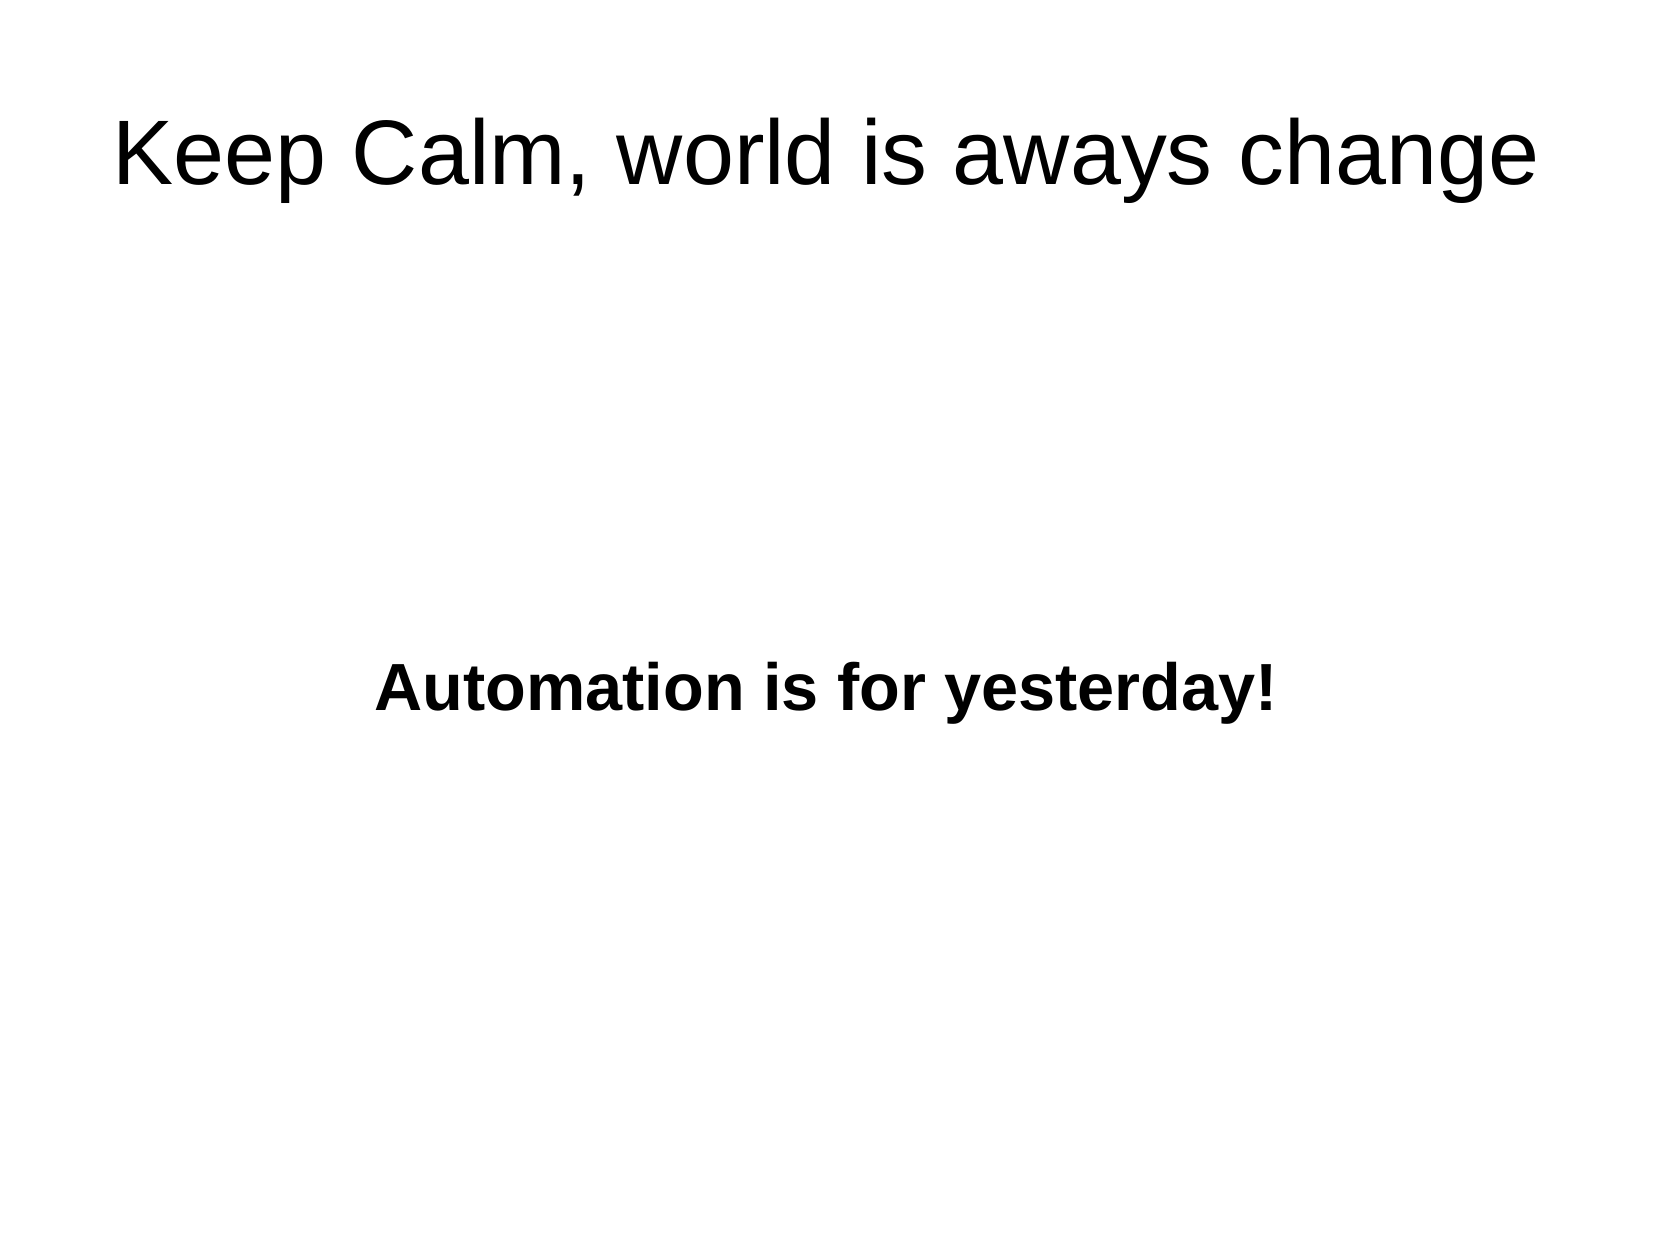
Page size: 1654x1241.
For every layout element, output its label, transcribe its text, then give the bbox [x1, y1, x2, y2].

title Keep Calm, world is aways change [82, 49, 1571, 257]
subtitle Automation is for yesterday! [82, 290, 1571, 1010]
